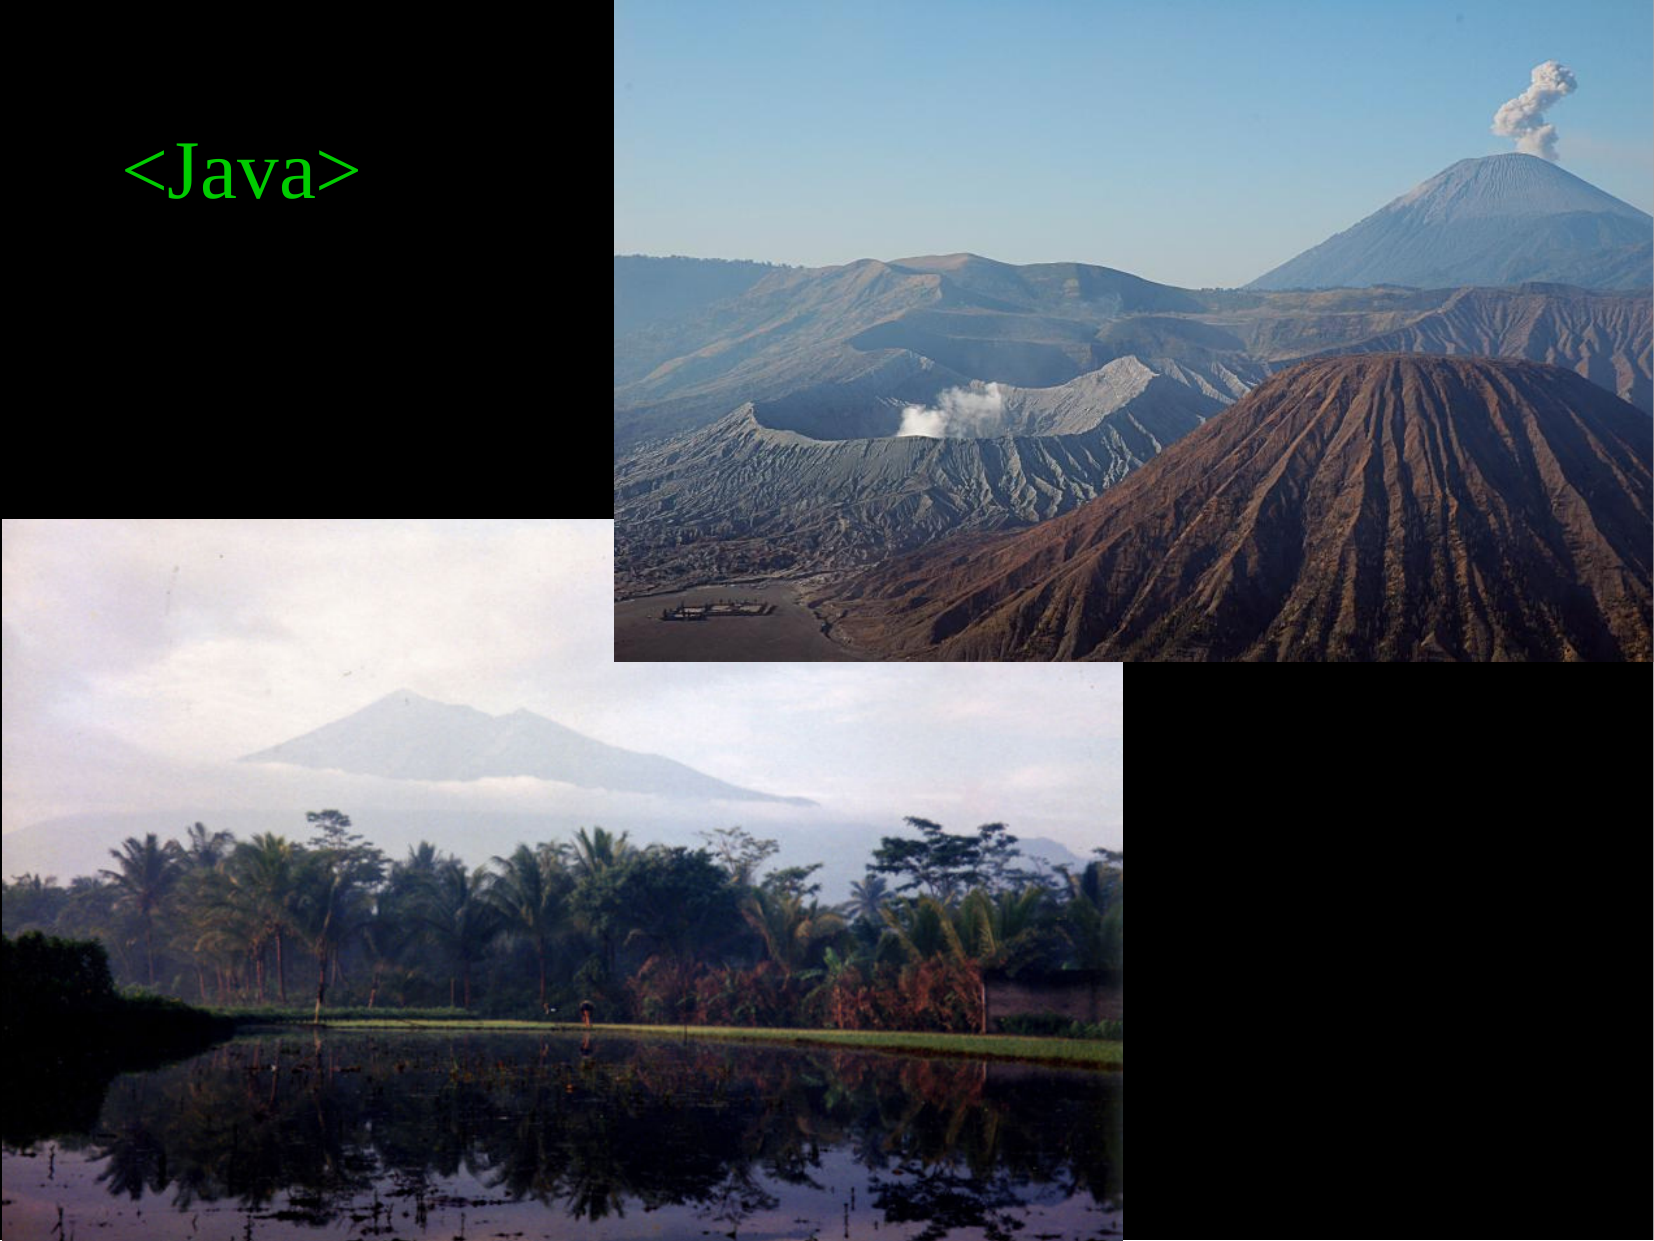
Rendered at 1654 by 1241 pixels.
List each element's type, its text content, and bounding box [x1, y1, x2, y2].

picture [2, 0, 1654, 1241]
text_box <Java> [106, 117, 379, 246]
